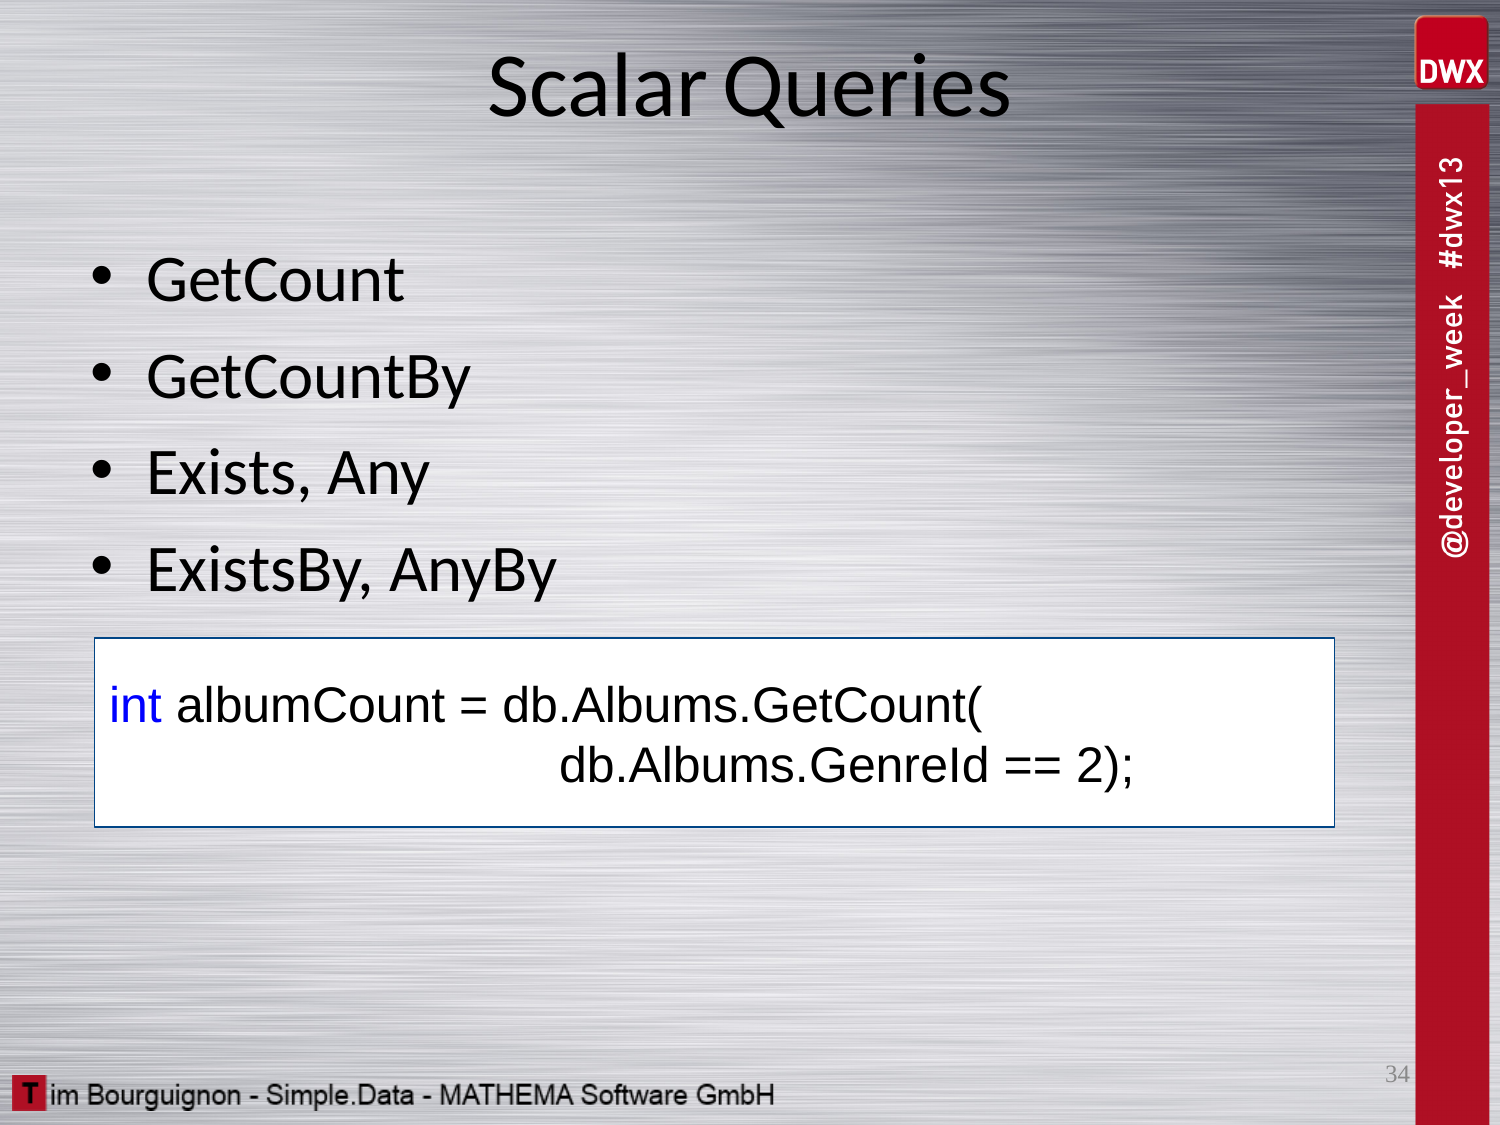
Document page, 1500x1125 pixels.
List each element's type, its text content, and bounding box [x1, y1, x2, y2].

text_box int albumCount = db.Albums.GetCount( db.Albums.GenreId == 2); [94, 637, 1335, 827]
list GetCount GetCountBy Exists, Any ExistsBy, AnyBy [75, 227, 1426, 970]
title Scalar Queries [75, 0, 1426, 174]
picture [0, 0, 1500, 1125]
